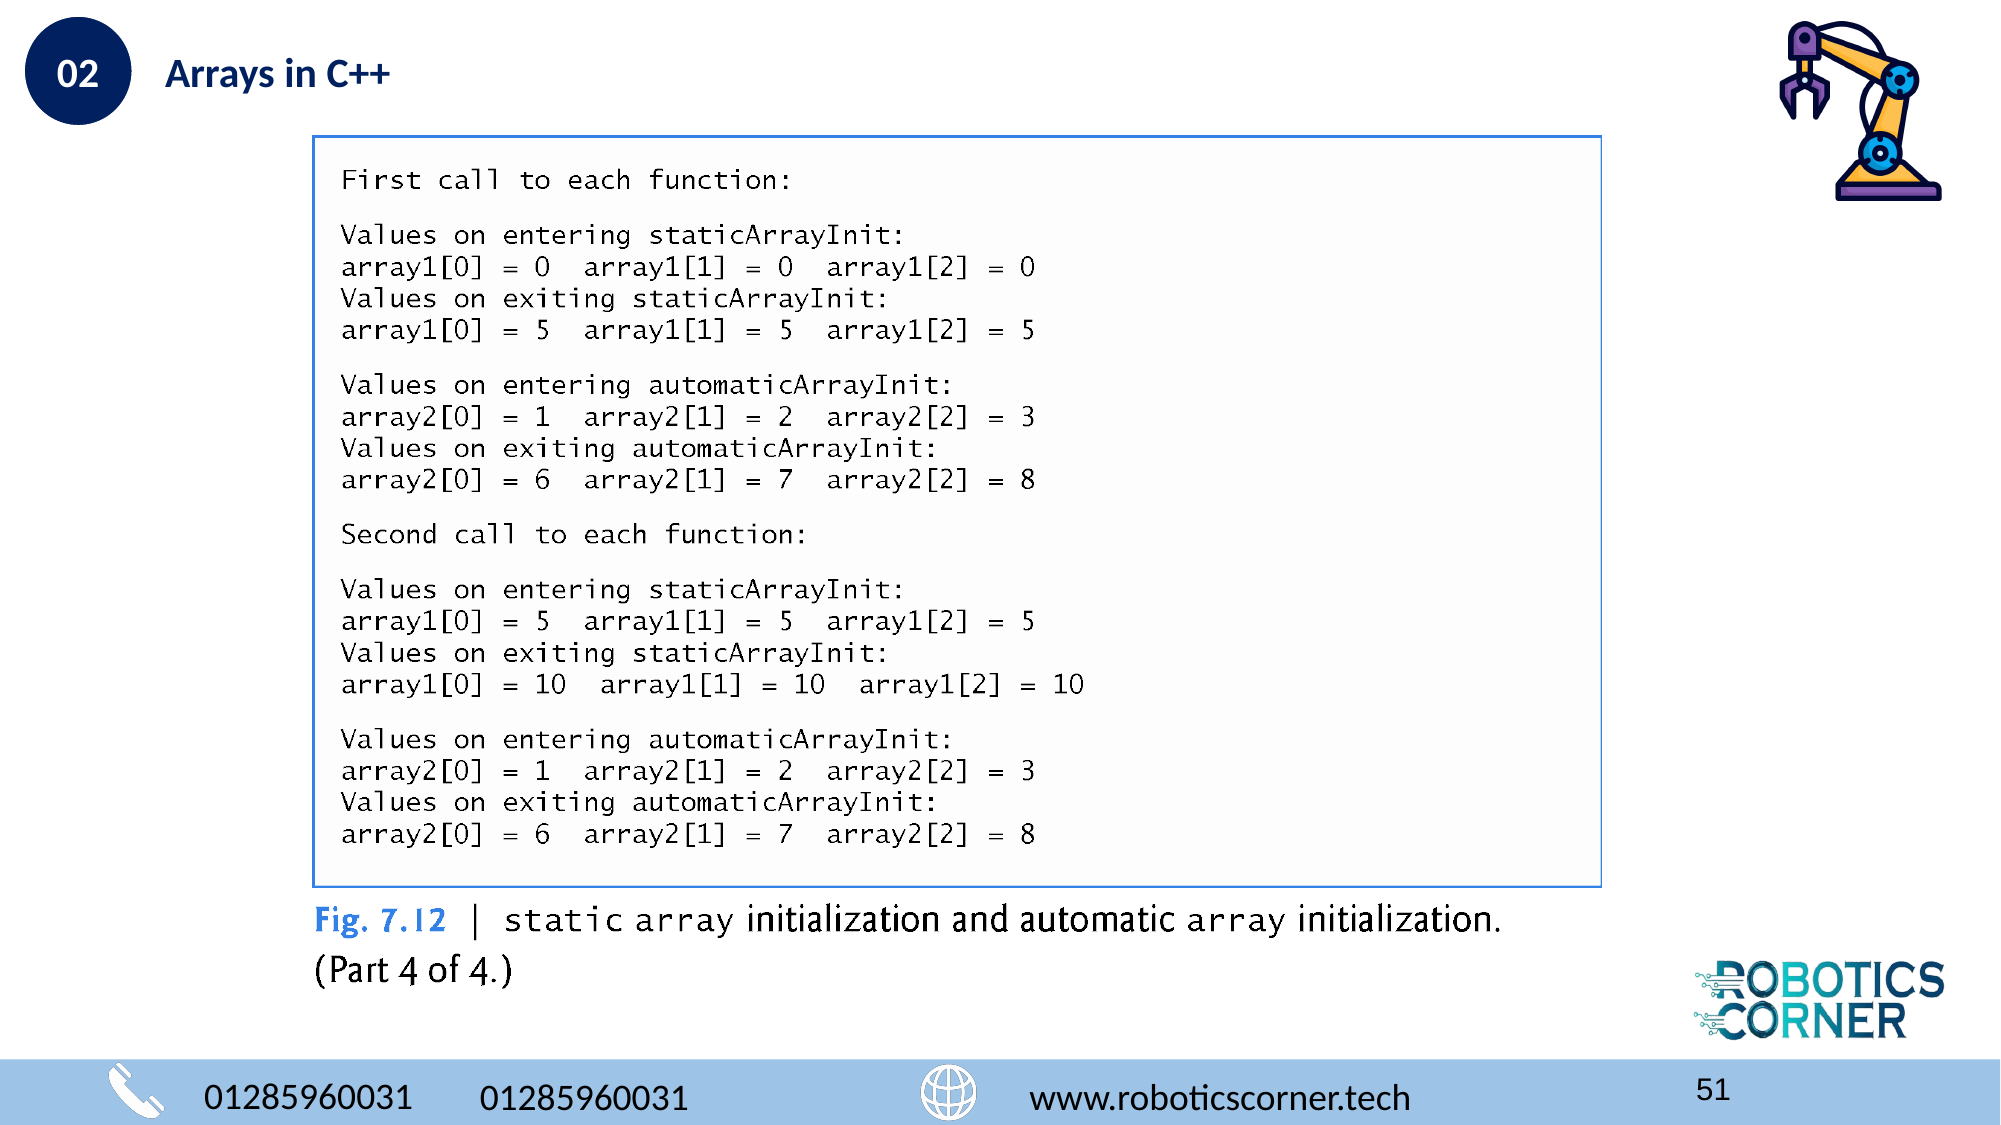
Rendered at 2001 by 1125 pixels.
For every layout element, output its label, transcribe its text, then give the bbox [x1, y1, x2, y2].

picture [312, 135, 1602, 990]
picture [1680, 859, 1953, 1125]
picture [1771, 21, 1950, 201]
picture [915, 1059, 981, 1125]
text_box Arrays in C++ [150, 38, 622, 103]
text_box 02 [22, 14, 134, 128]
text_box <number> [1681, 1065, 1861, 1115]
picture [103, 1057, 170, 1124]
